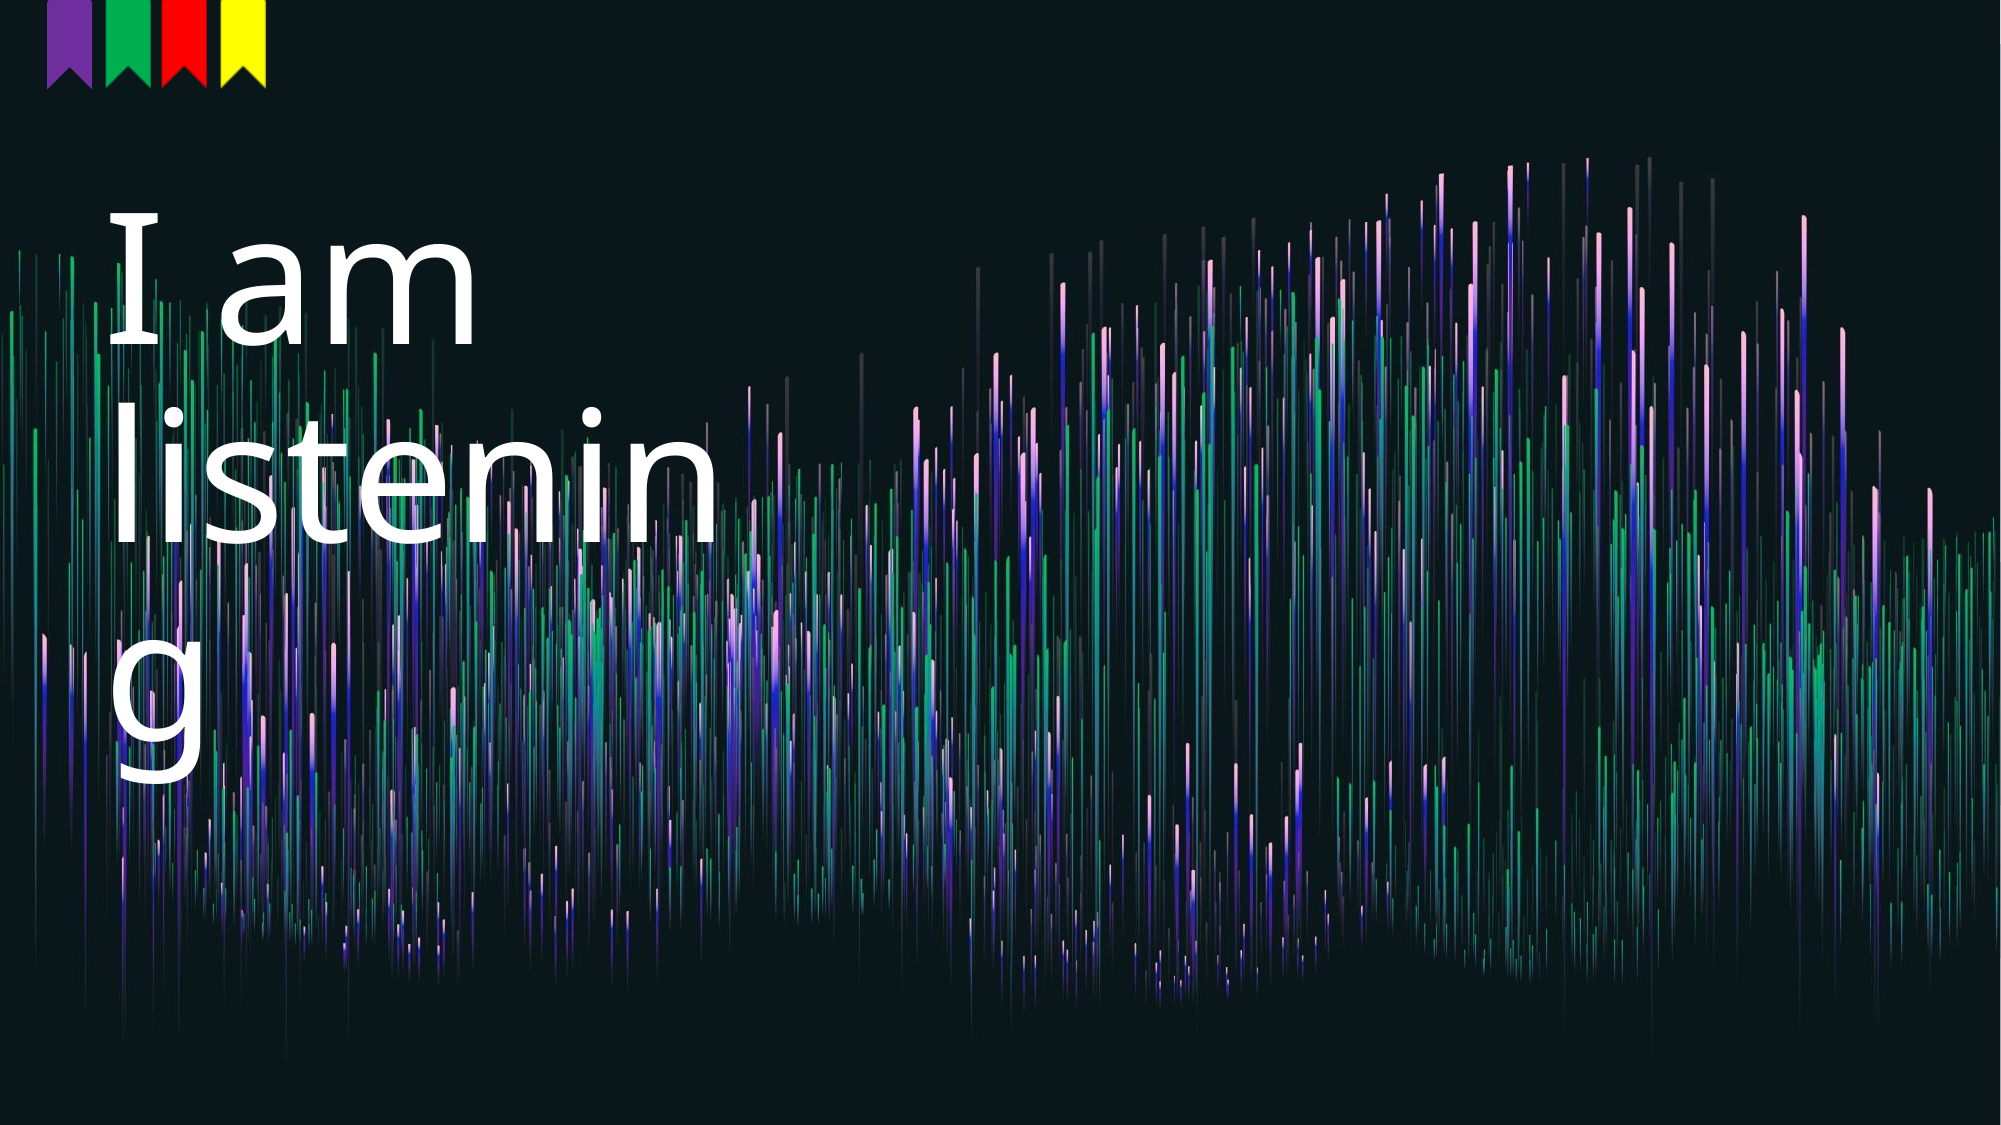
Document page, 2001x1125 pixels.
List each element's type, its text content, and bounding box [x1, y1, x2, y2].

title I am listening [88, 88, 827, 788]
picture [0, 0, 2000, 1125]
